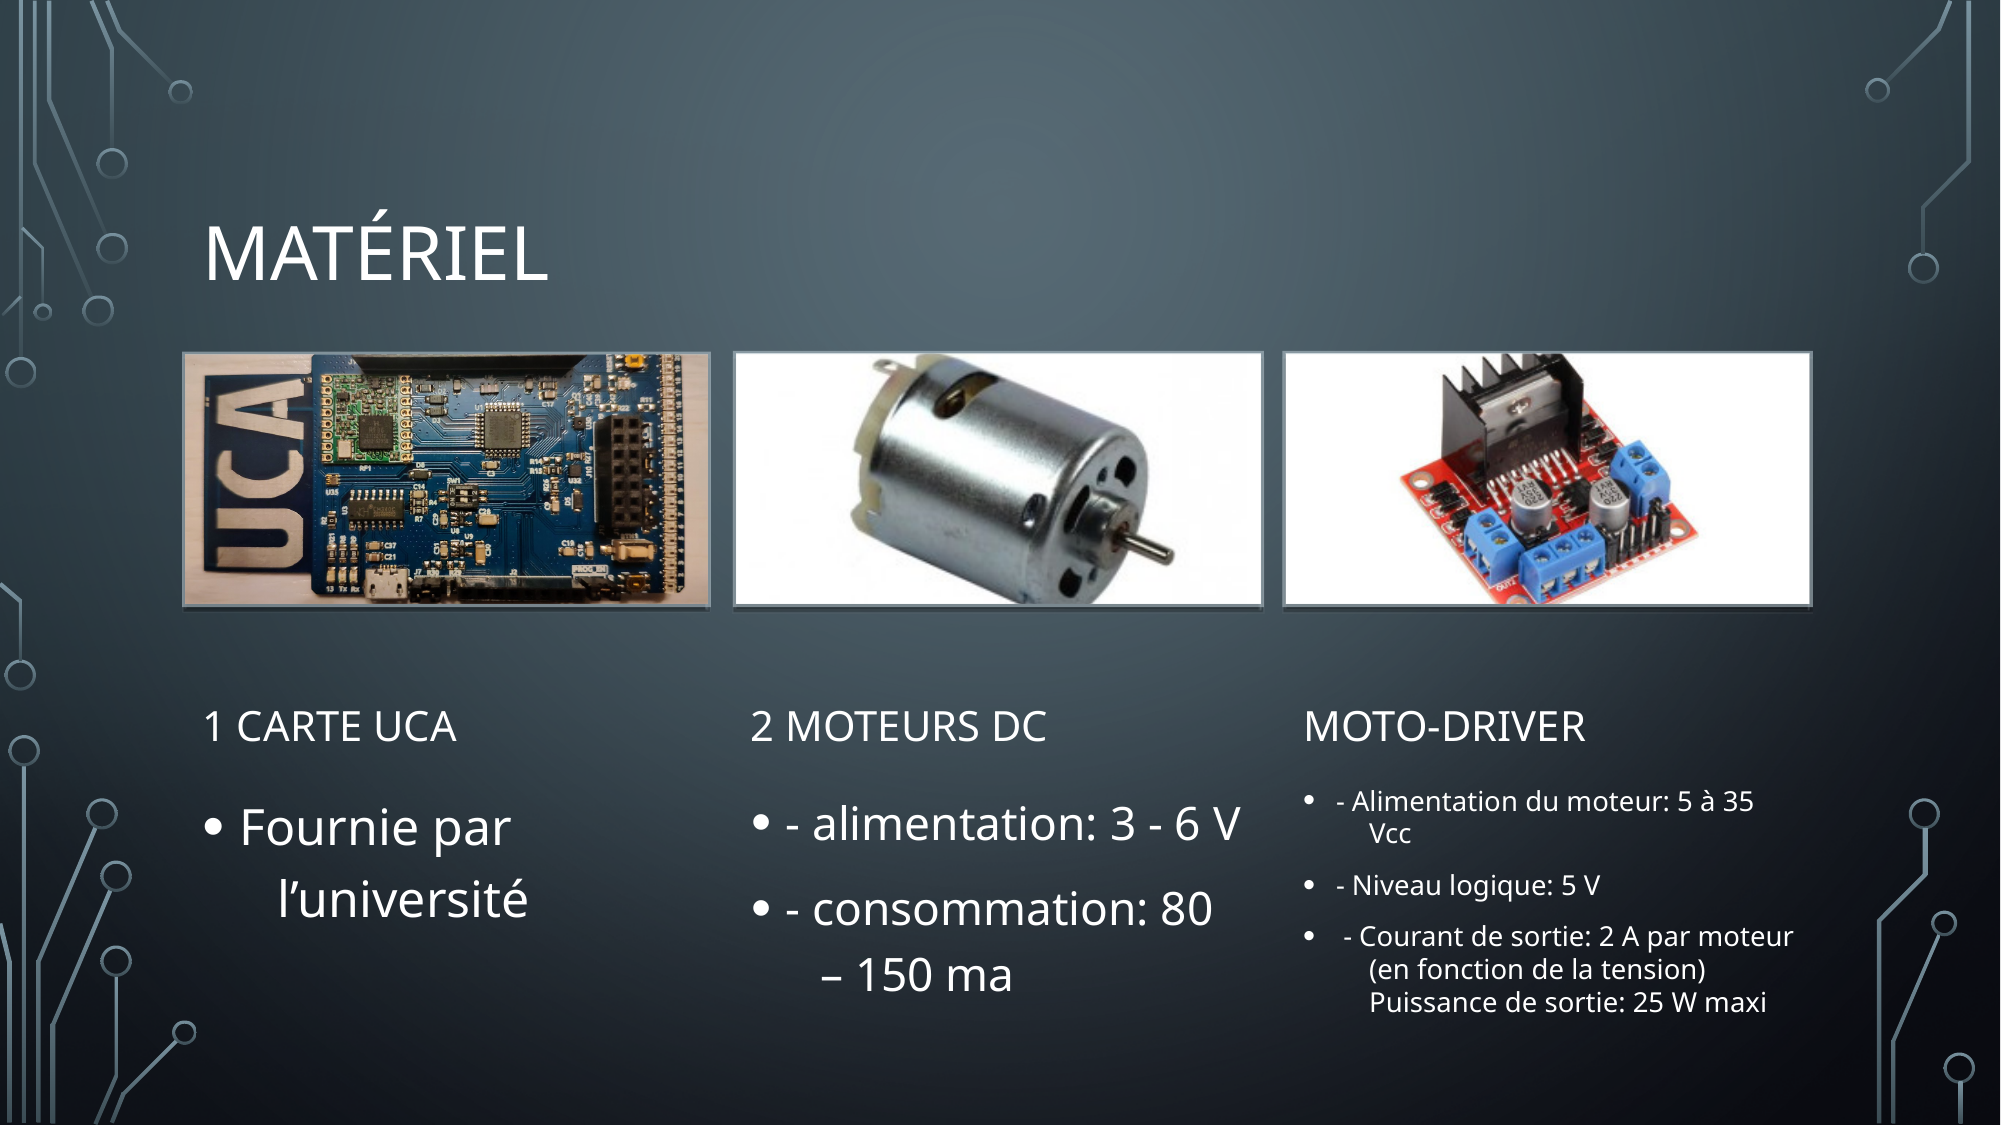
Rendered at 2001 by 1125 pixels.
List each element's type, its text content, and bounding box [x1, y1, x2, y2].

list - alimentation: 3 - 6 V - consommation: 80 – 150 ma [736, 775, 1262, 1026]
list Fournie par l’université [187, 775, 712, 952]
picture [736, 353, 1261, 604]
list 2 Moteurs dc [735, 663, 1261, 759]
list - Alimentation du moteur: 5 à 35 Vcc - Niveau logique: 5 V - Courant de sortie: 2 A par moteur (en fonction de la tension) Puissance de sortie: 25 W maxi [1288, 775, 1813, 1059]
list Moto-driver [1288, 663, 1813, 758]
picture [185, 354, 708, 604]
picture [1285, 353, 1810, 604]
title Matériel [187, 99, 1813, 413]
list 1 Carte UCA [187, 663, 712, 759]
